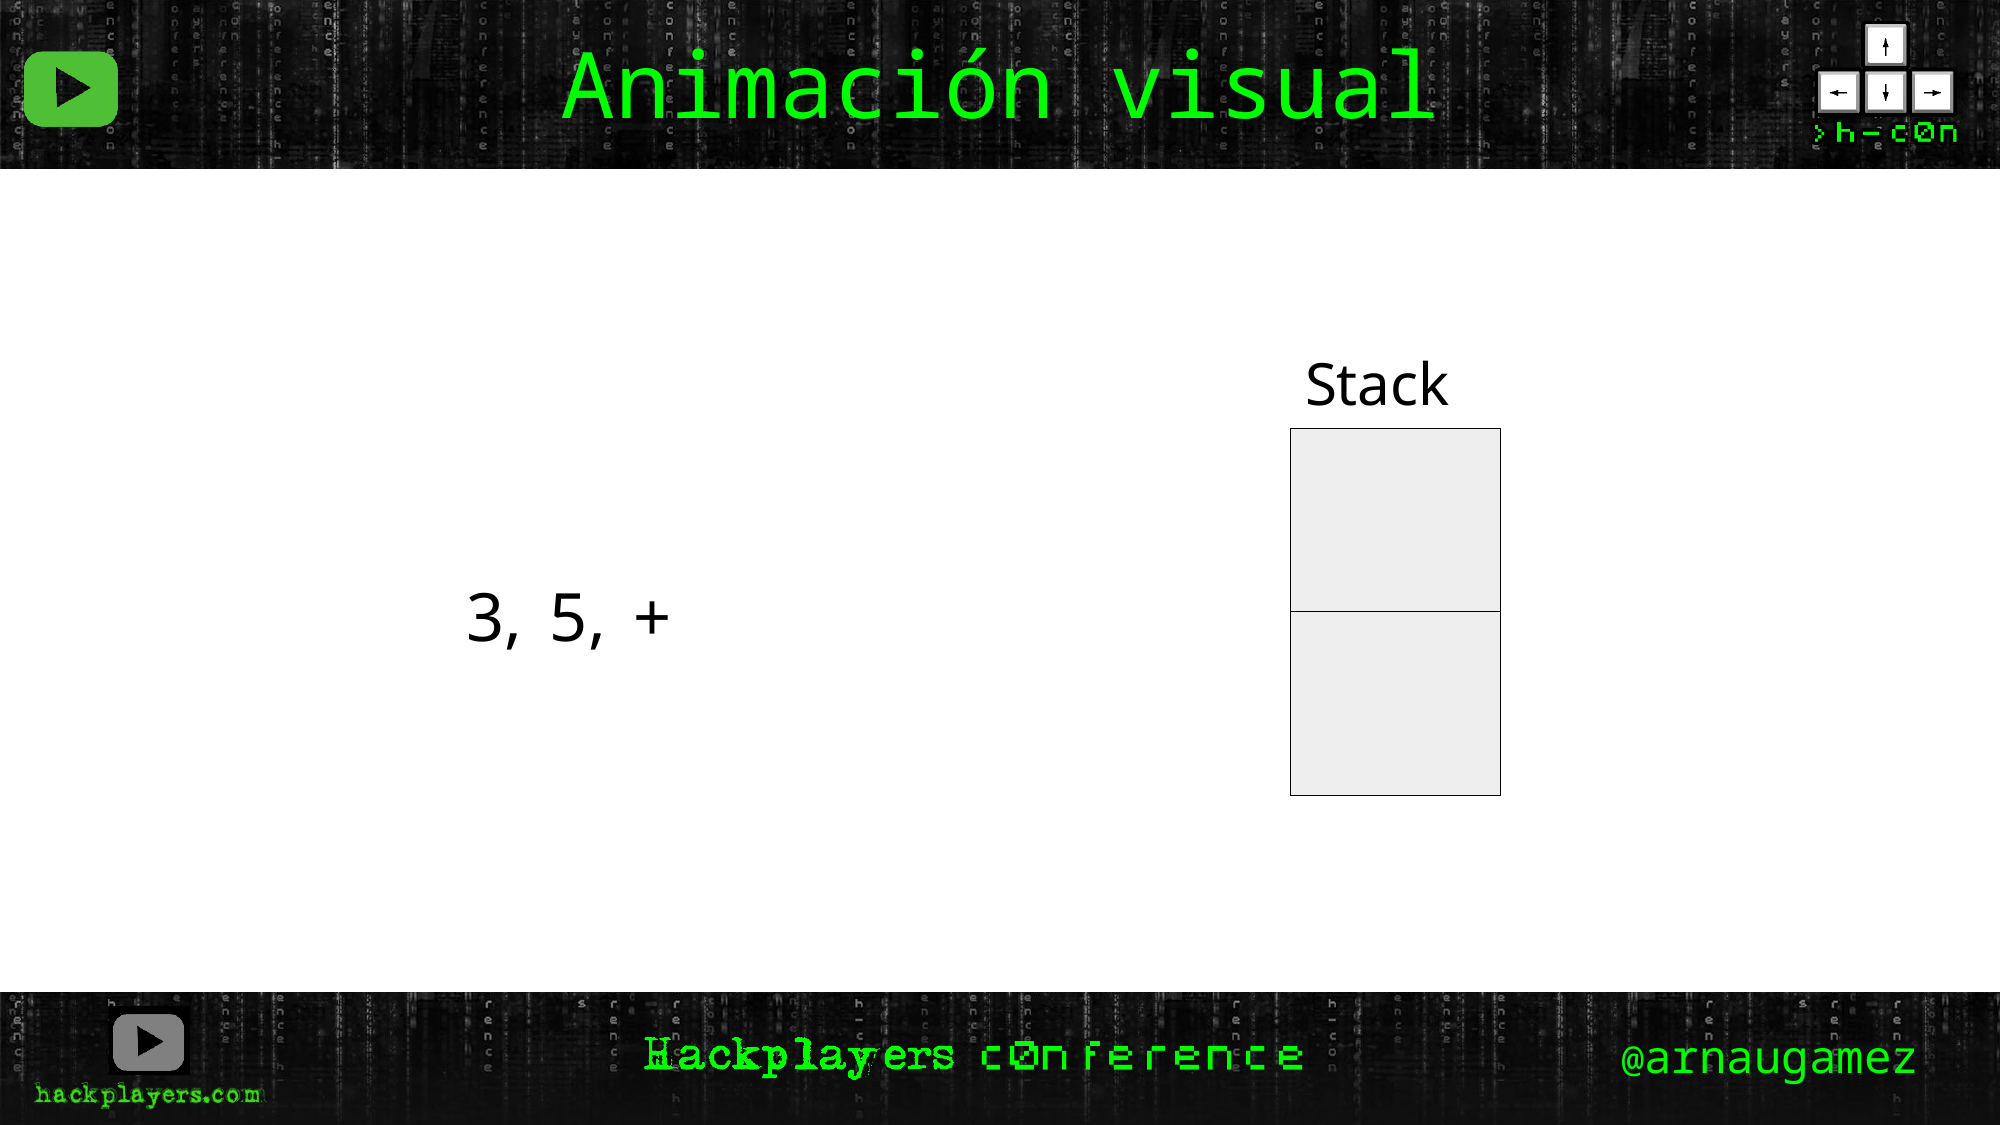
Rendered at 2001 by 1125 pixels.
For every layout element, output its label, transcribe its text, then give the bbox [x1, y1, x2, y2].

text_box [1290, 428, 1501, 796]
text_box 3, [451, 562, 535, 679]
title Animación visual [256, 0, 1745, 166]
text_box + [619, 562, 745, 679]
text_box 5, [535, 562, 619, 679]
text_box Stack [1290, 340, 1501, 425]
picture [0, 0, 2000, 169]
picture [0, 992, 2000, 1125]
